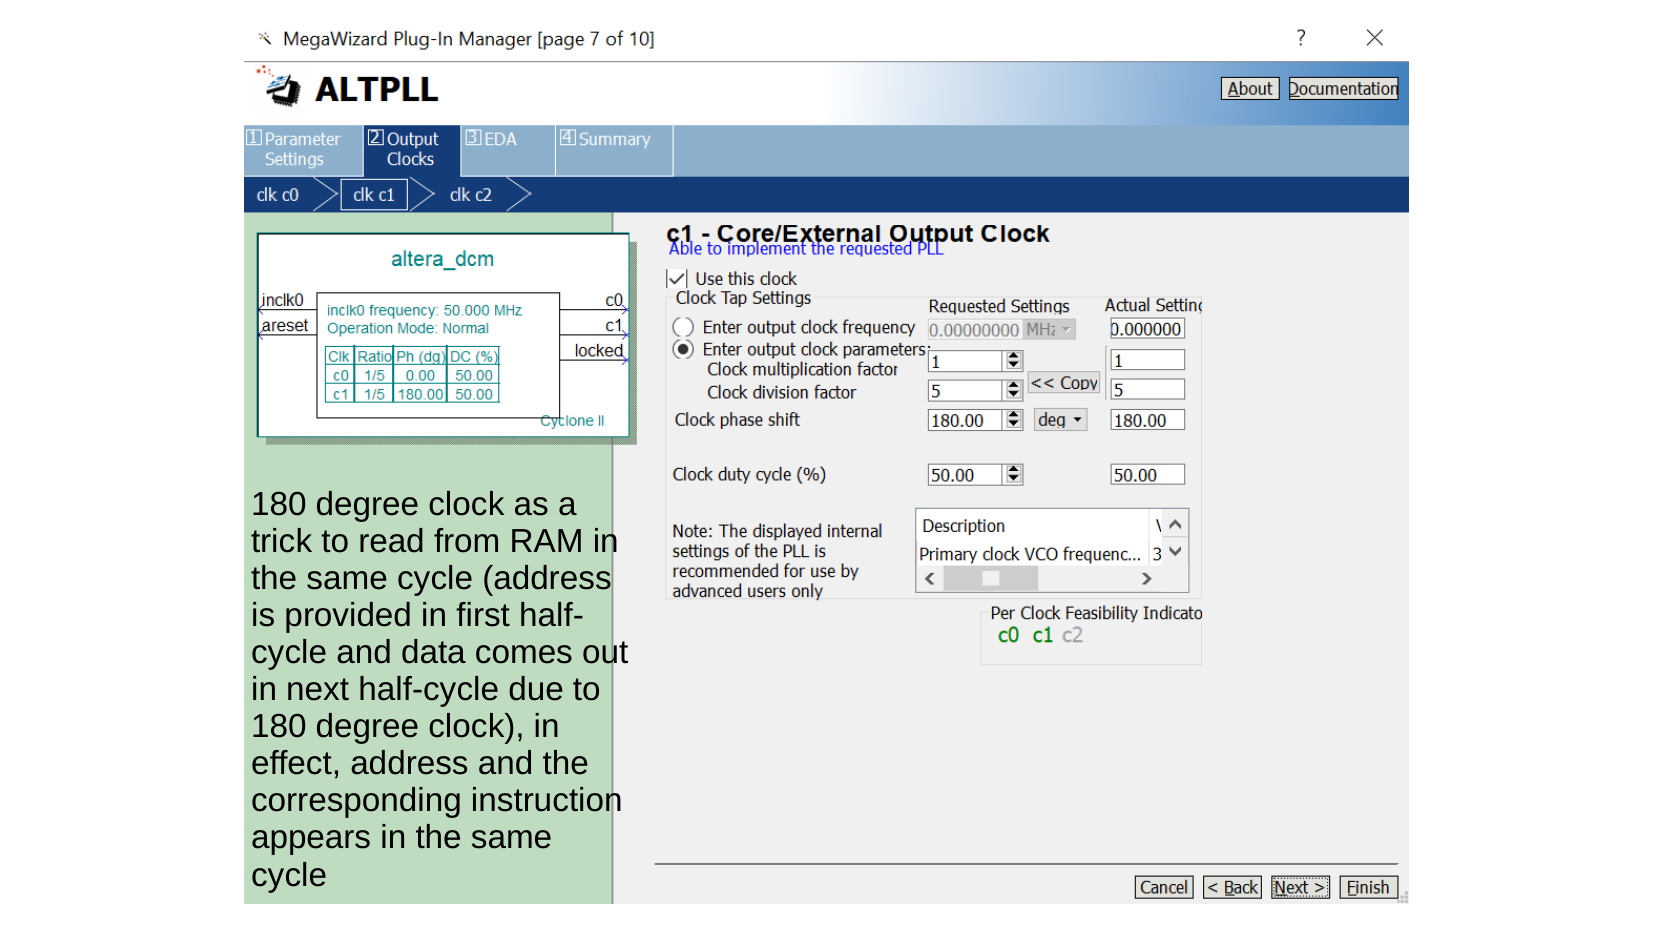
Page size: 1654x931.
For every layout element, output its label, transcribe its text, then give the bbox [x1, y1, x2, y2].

text_box 180 degree clock as a trick to read from RAM in the same cycle (address is provided in first half-cycle and data comes out in next half-cycle due to 180 degree clock), in effect, address and the corresponding instruction appears in the same cycle [236, 478, 650, 901]
picture [244, 17, 1409, 904]
